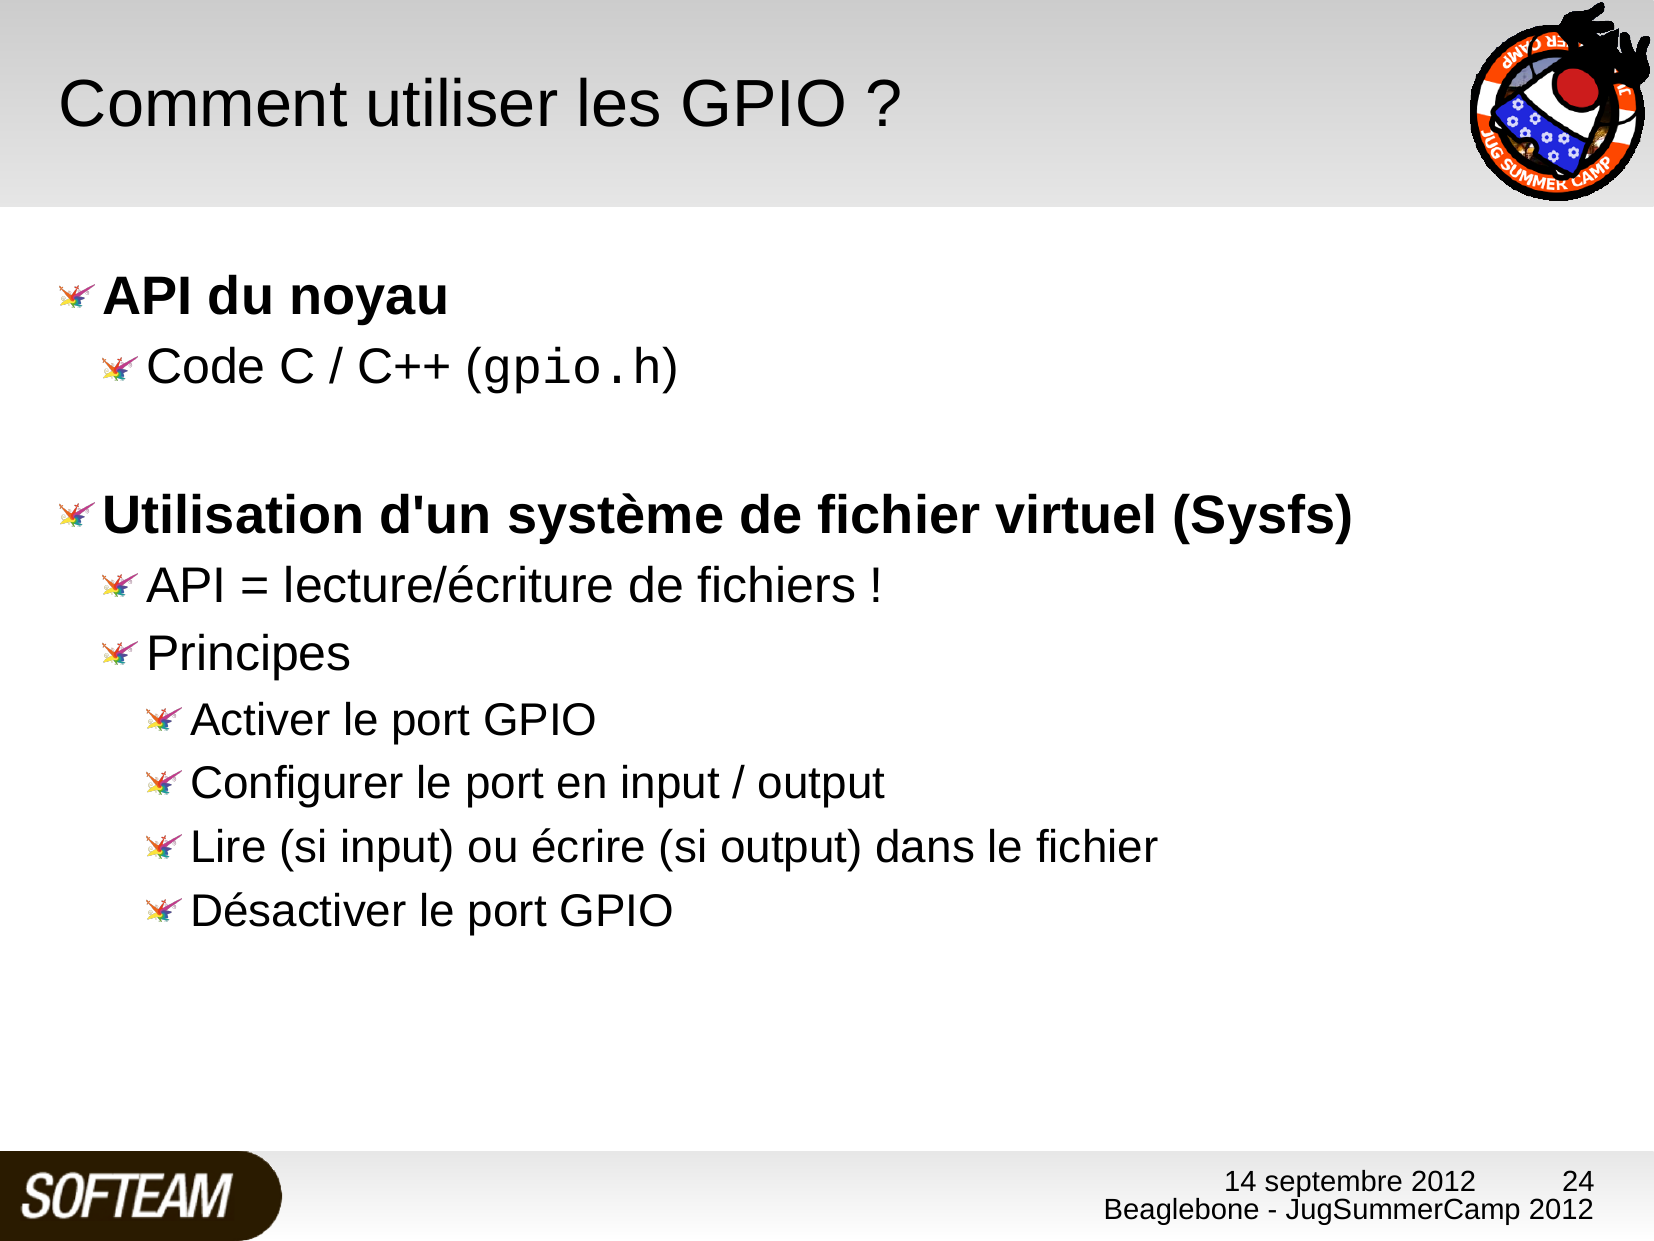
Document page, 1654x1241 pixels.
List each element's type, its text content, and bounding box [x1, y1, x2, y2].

title Comment utiliser les GPIO ? [59, 29, 1359, 178]
picture [1465, 0, 1654, 207]
list API du noyau Code C / C++ (gpio.h) Utilisation d'un système de fichier virtuel (Sysfs) API = lecture/écriture de fichiers ! Principes Activer le port GPIO Configurer le port en input / output Lire (si input) ou écrire (si output) dans le fichier Désactiver le port GPIO [59, 265, 1595, 1152]
picture [0, 1151, 286, 1241]
